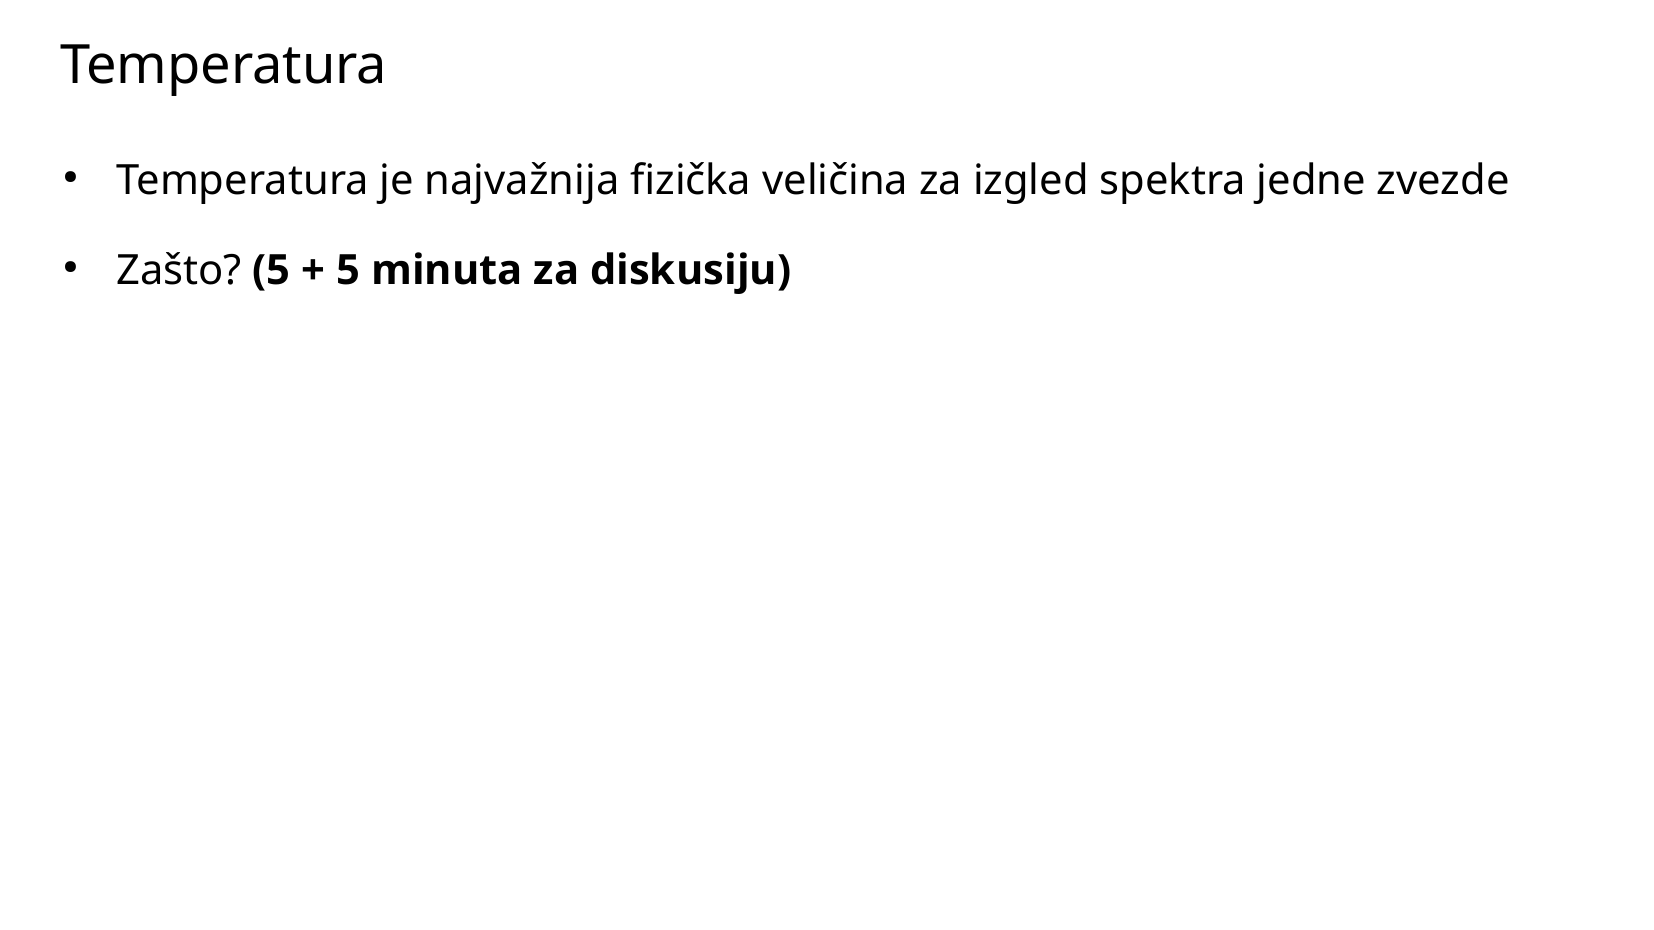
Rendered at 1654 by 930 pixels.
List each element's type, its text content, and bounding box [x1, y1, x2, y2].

title Temperatura [59, 13, 1648, 113]
list Temperatura je najvažnija fizička veličina za izgled spektra jedne zvezde Zašto? (5 + 5 minuta za diskusiju) [45, 149, 1635, 880]
